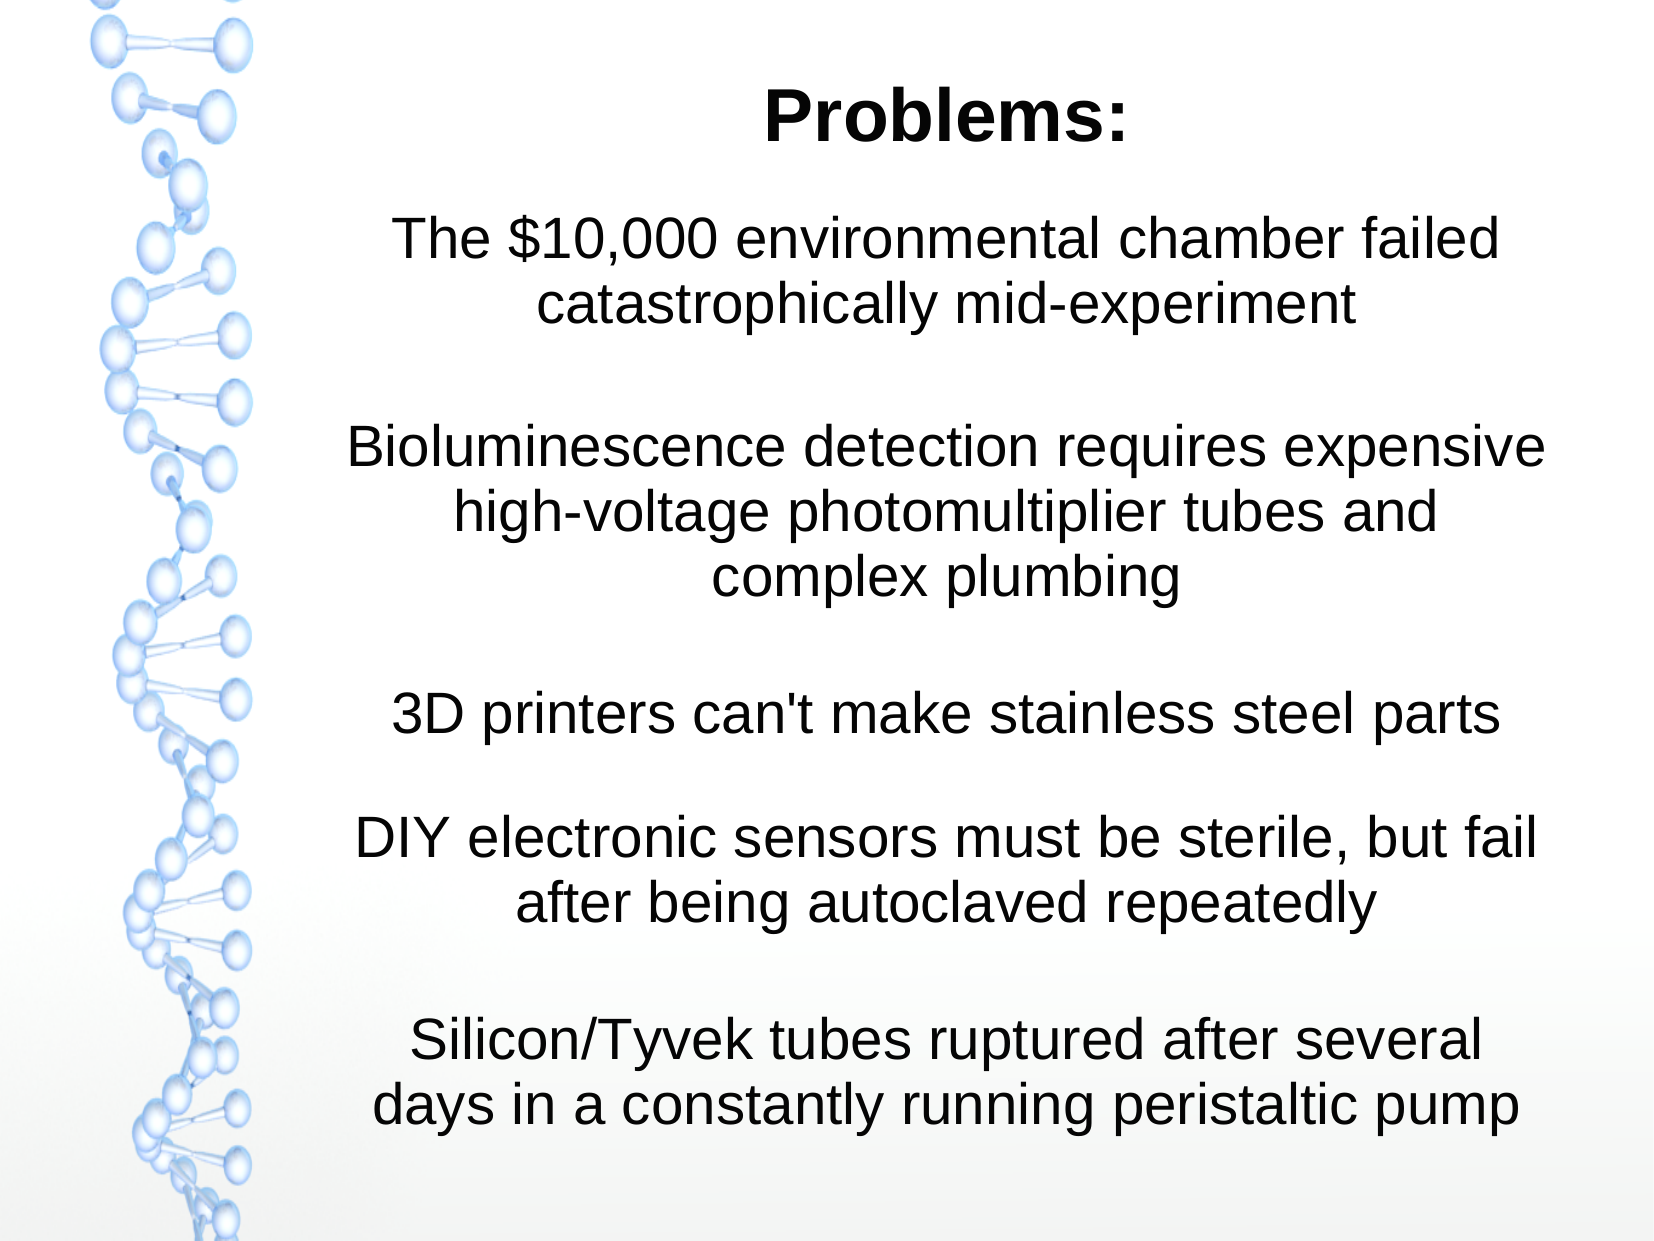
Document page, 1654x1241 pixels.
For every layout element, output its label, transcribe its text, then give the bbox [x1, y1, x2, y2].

picture [0, 0, 1654, 1241]
text_box Problems: The $10,000 environmental chamber failed catastrophically mid-experiment Bioluminescence detection requires expensive high-voltage photomultiplier tubes and complex plumbing 3D printers can't make stainless steel parts DIY electronic sensors must be sterile, but fail after being autoclaved repeatedly Silicon/Tyvek tubes ruptured after several days in a constantly running peristaltic pump [345, 59, 1550, 1153]
